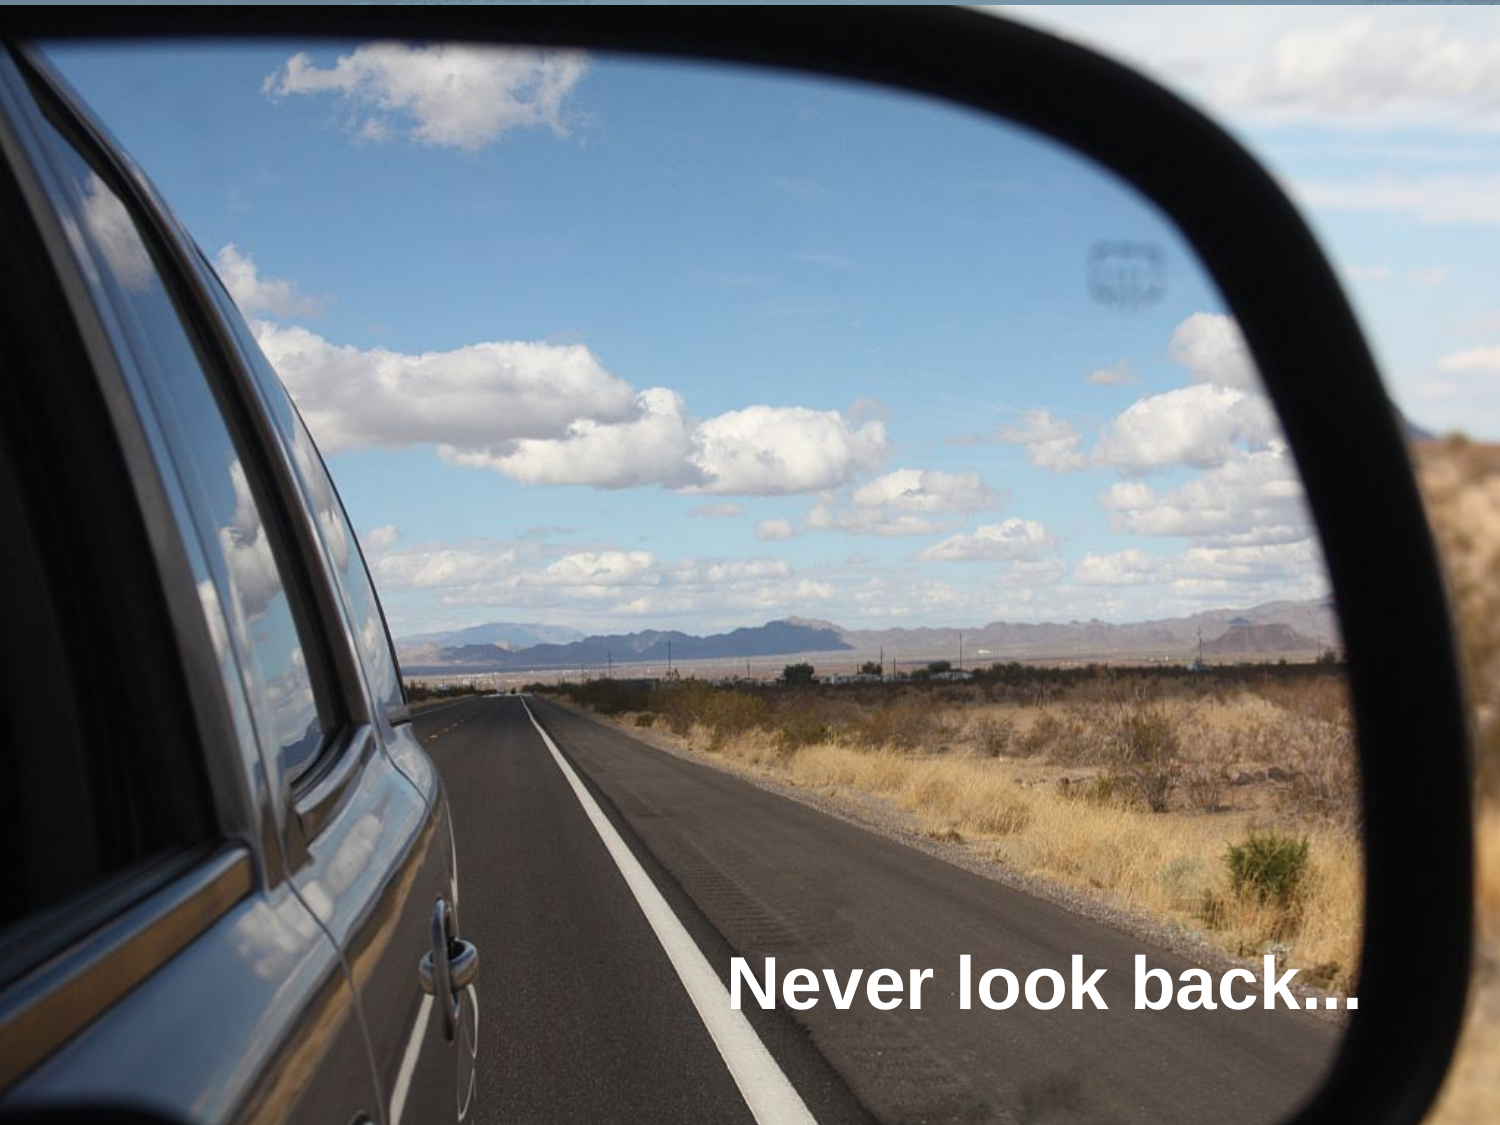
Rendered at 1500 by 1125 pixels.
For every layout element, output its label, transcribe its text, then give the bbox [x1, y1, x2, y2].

picture [0, 0, 1500, 1125]
title Never look back... [407, 861, 1500, 1098]
